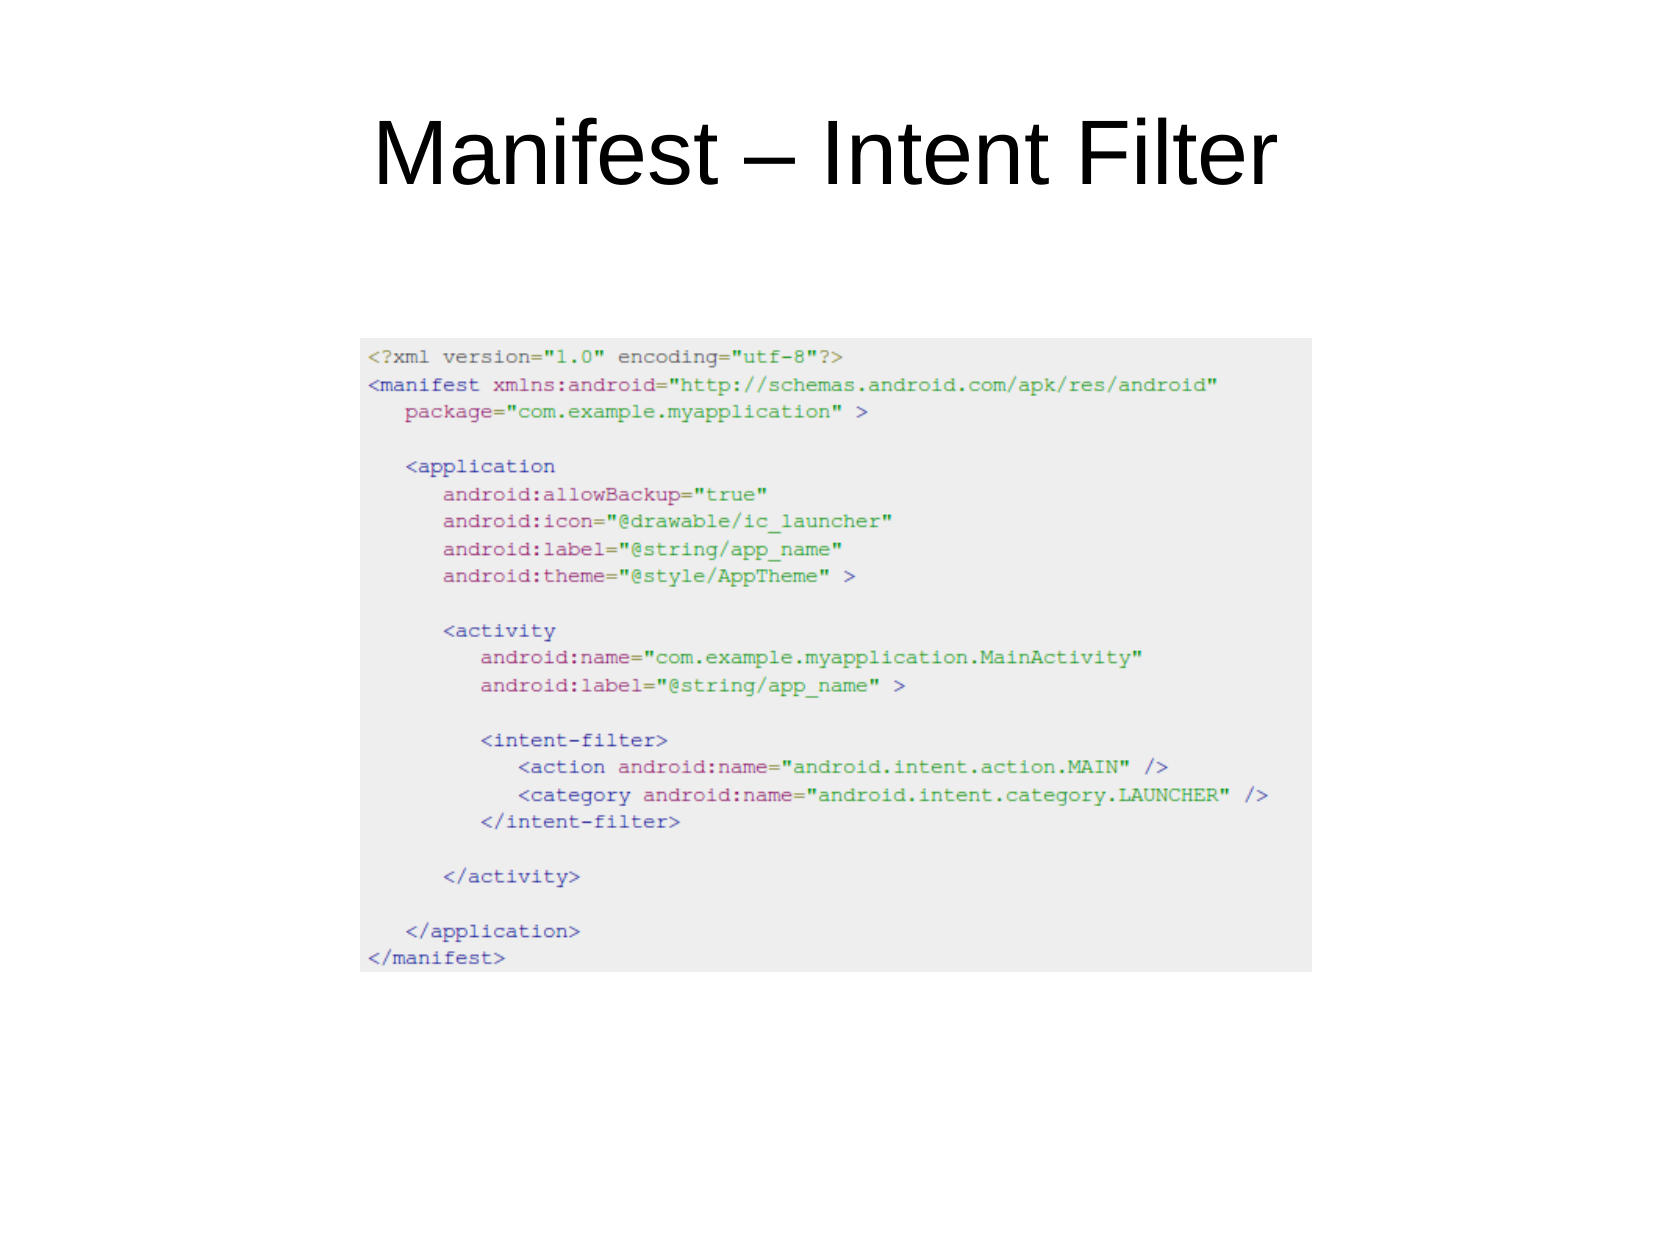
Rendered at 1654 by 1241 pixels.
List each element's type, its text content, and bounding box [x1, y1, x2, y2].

picture [360, 338, 1312, 972]
title Manifest – Intent Filter [82, 49, 1571, 257]
